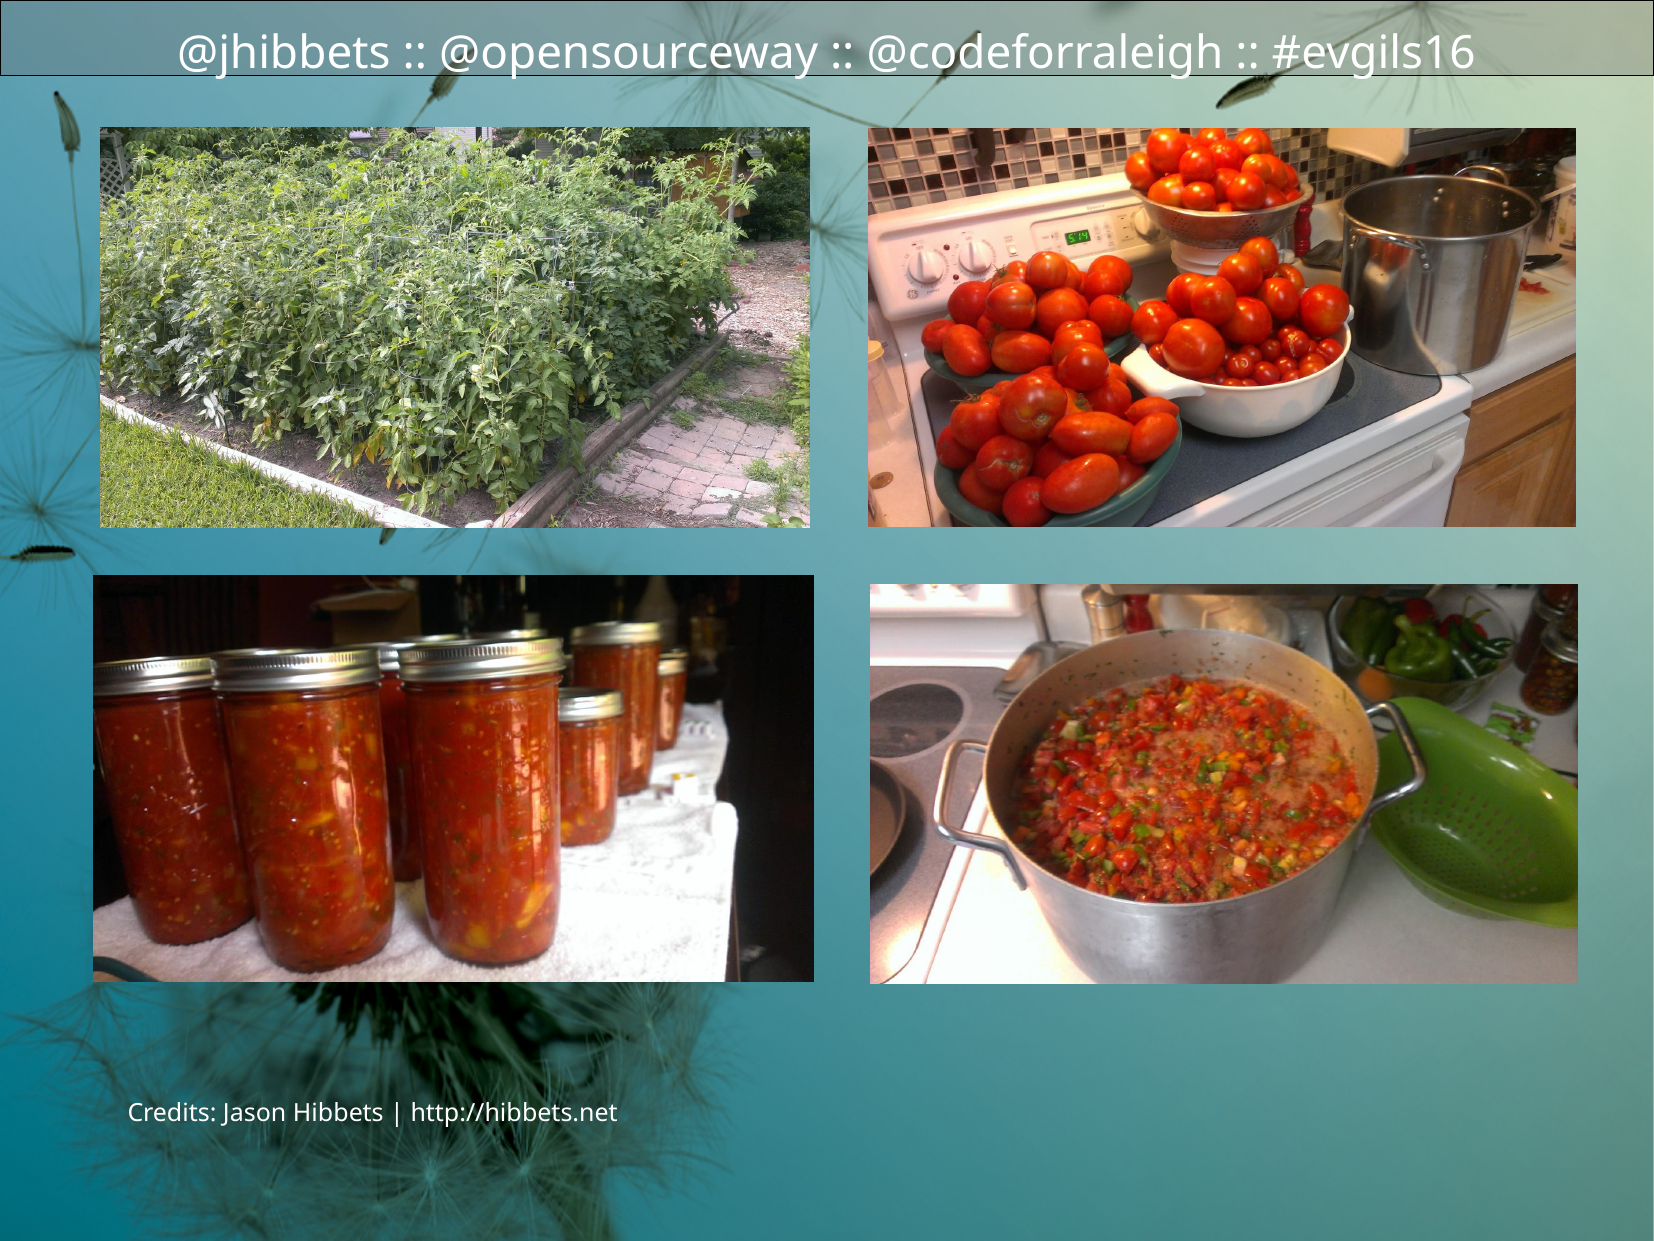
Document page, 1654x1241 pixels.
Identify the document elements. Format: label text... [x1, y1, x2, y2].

text_box Credits: Jason Hibbets | http://hibbets.net [112, 1087, 633, 1128]
picture [0, 76, 1654, 1241]
